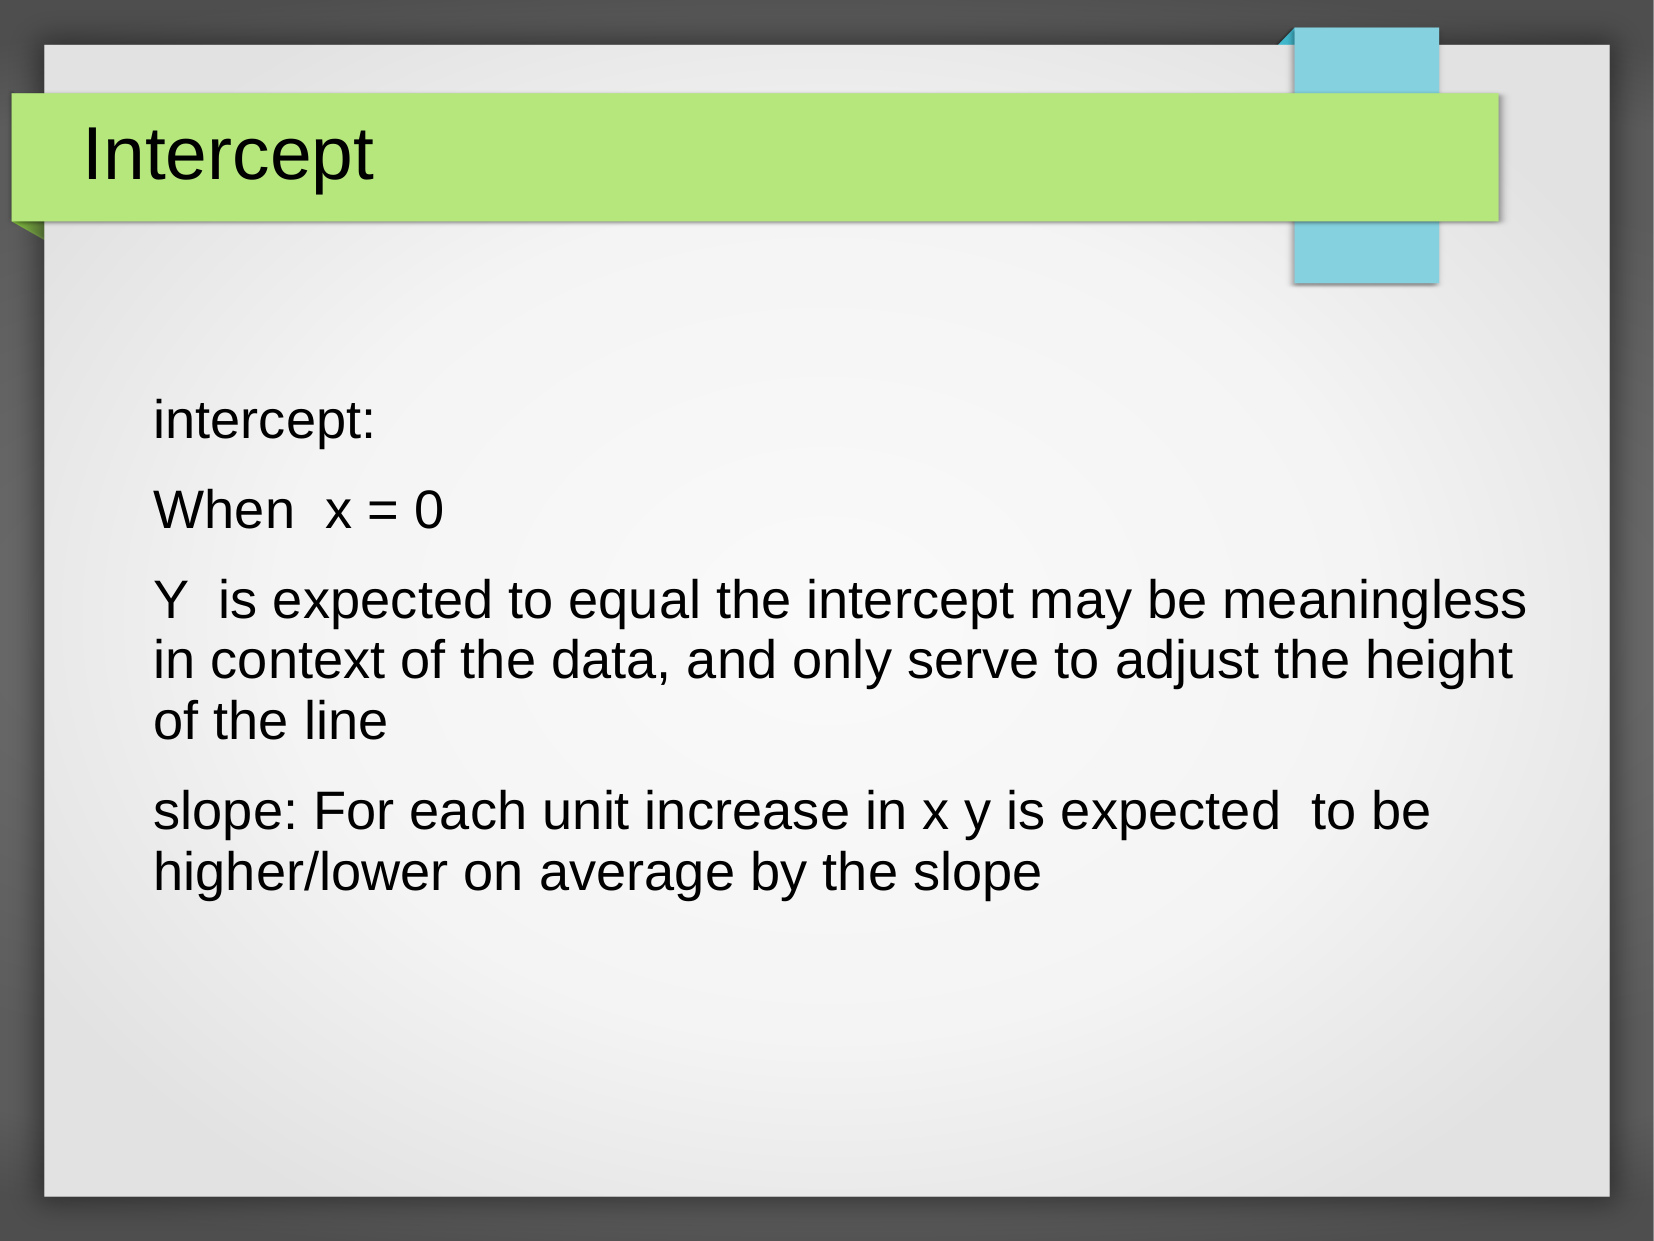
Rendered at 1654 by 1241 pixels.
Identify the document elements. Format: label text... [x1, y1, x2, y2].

list intercept: When x = 0 Y is expected to equal the intercept may be meaningless in context of the data, and only serve to adjust the height of the line slope: For each unit increase in x y is expected to be higher/lower on average by the slope [82, 299, 1571, 1019]
picture [0, 0, 1654, 1241]
title Intercept [82, 94, 1264, 213]
